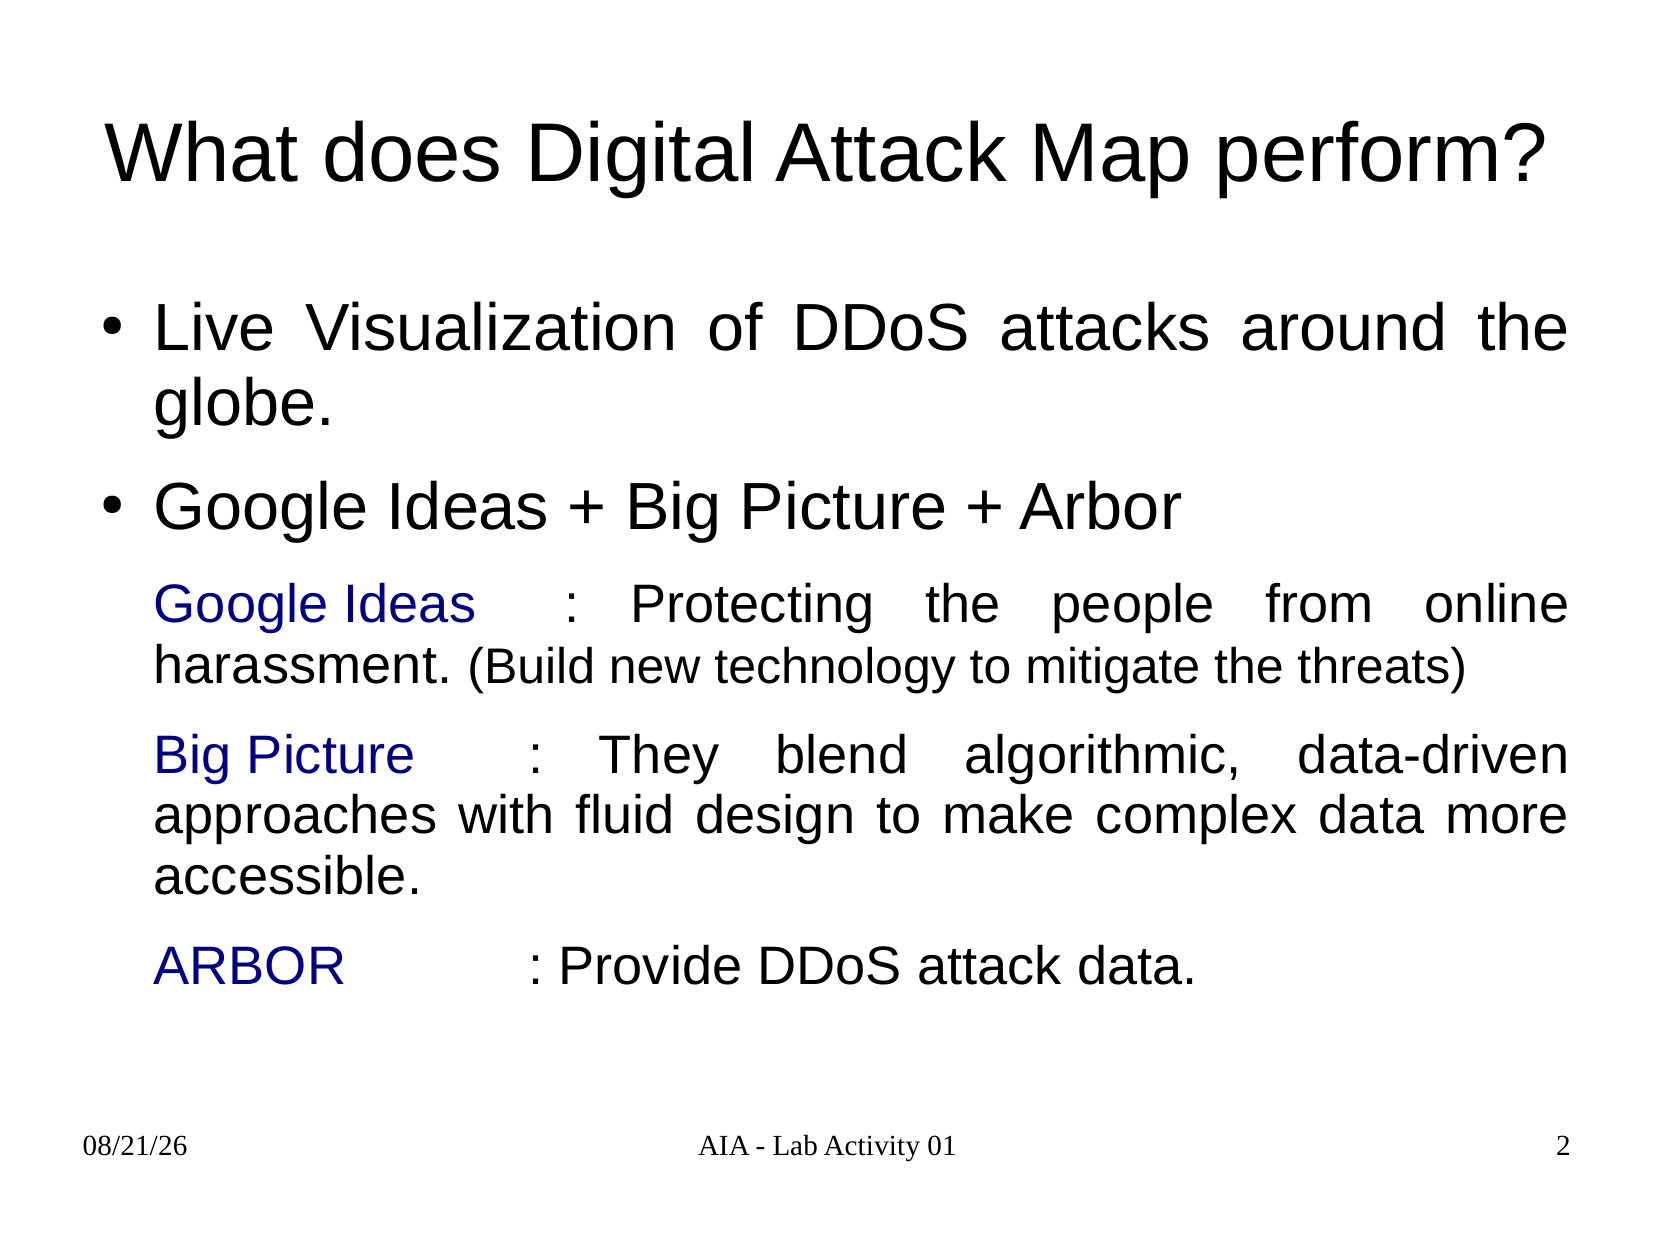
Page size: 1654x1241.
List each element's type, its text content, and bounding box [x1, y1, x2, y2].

title What does Digital Attack Map perform? [82, 49, 1571, 257]
list Live Visualization of DDoS attacks around the globe. Google Ideas + Big Picture + Arbor Google Ideas : Protecting the people from online harassment. (Build new technology to mitigate the threats) Big Picture : They blend algorithmic, data-driven approaches with fluid design to make complex data more accessible. ARBOR : Provide DDoS attack data. [82, 290, 1571, 1010]
